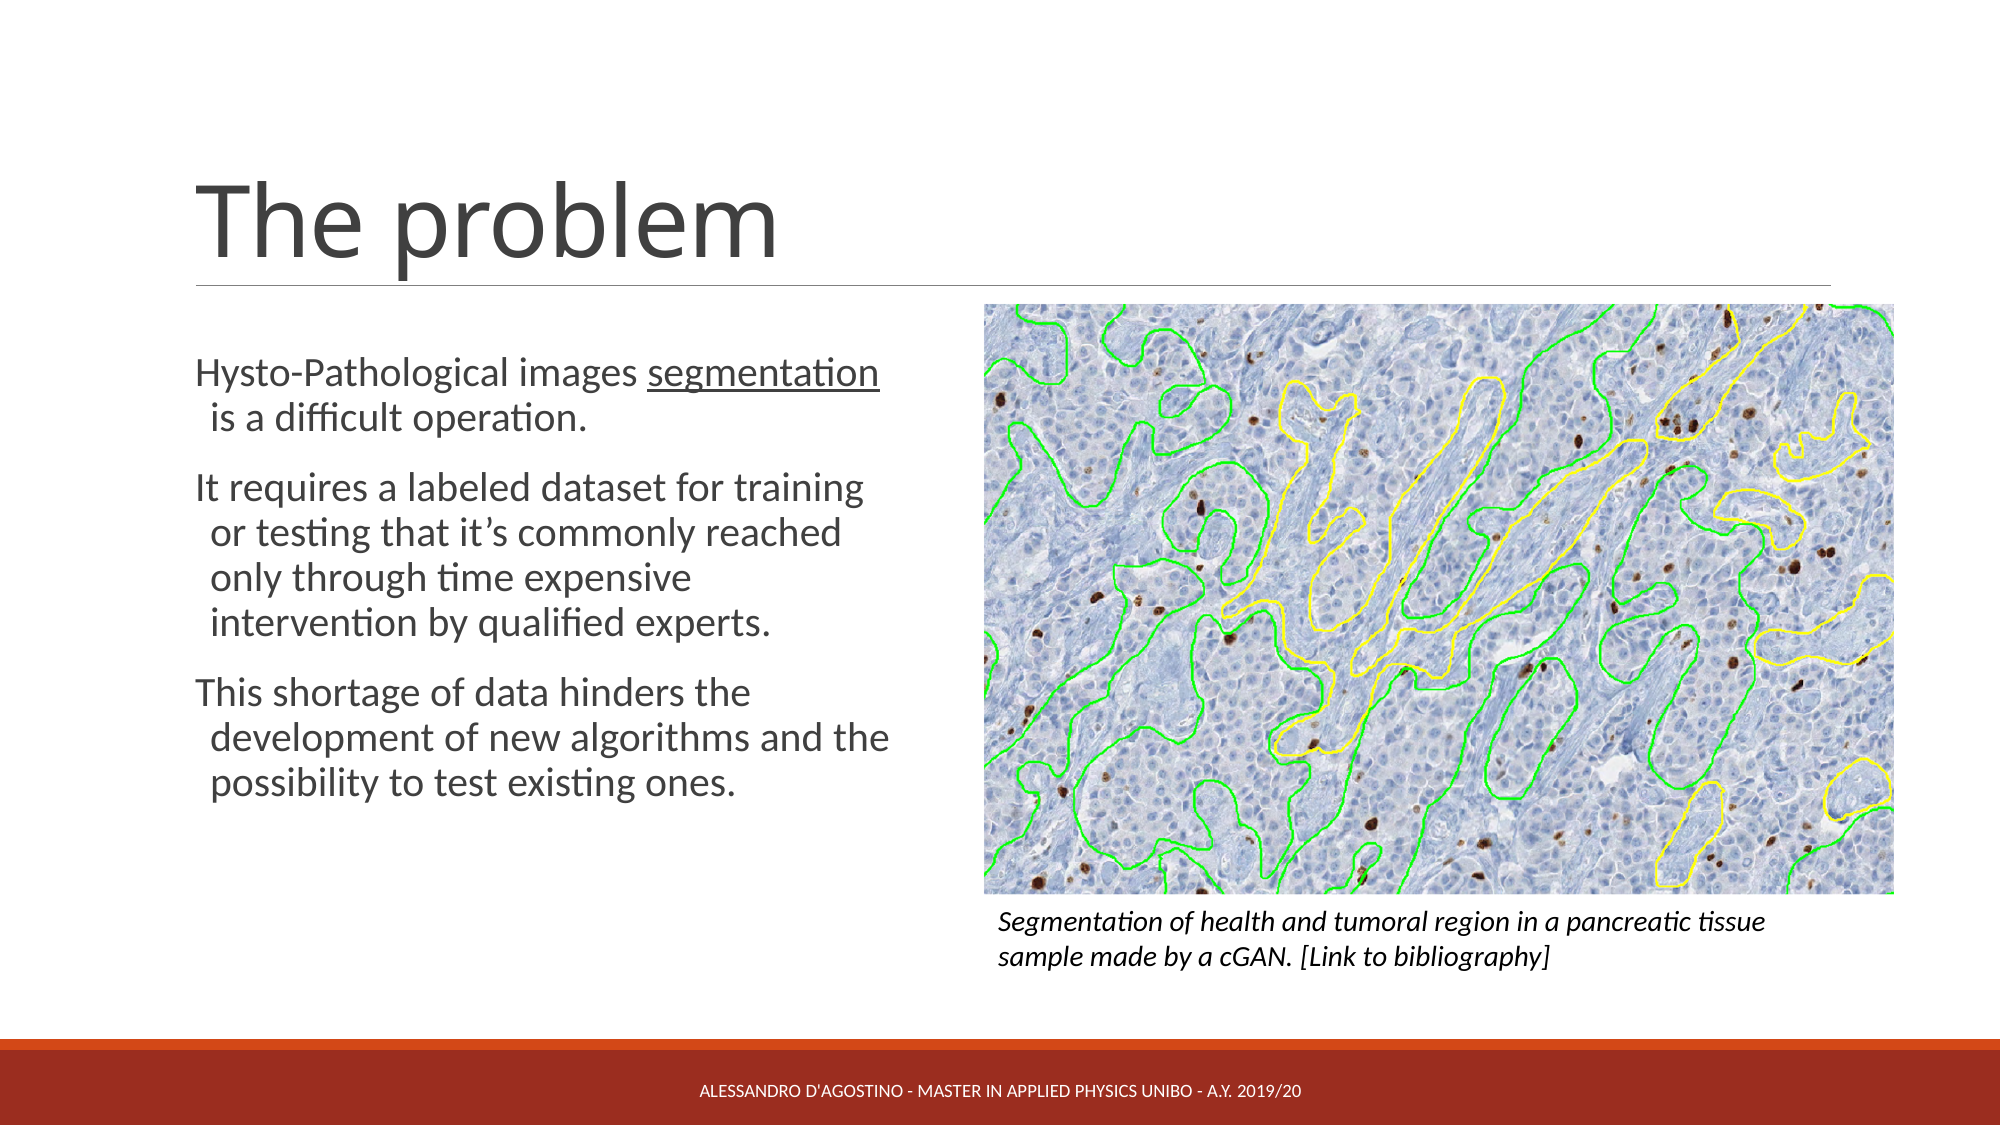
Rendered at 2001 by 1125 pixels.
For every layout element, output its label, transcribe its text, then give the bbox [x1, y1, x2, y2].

text_box Segmentation of health and tumoral region in a pancreatic tissue sample made by a cGAN. [Link to bibliography] [983, 894, 1809, 981]
picture [983, 302, 1894, 895]
text_box Alessandro d'Agostino - Master in Applied Physics UniBo - a.y. 2019/20 [604, 1059, 1396, 1120]
list Hysto-Pathological images segmentation is a difficult operation. It requires a labeled dataset for training or testing that it’s commonly reached only through time expensive intervention by qualified experts. This shortage of data hinders the development of new algorithms and the possibility to test existing ones. [180, 342, 896, 1003]
title The problem [180, 47, 1831, 286]
